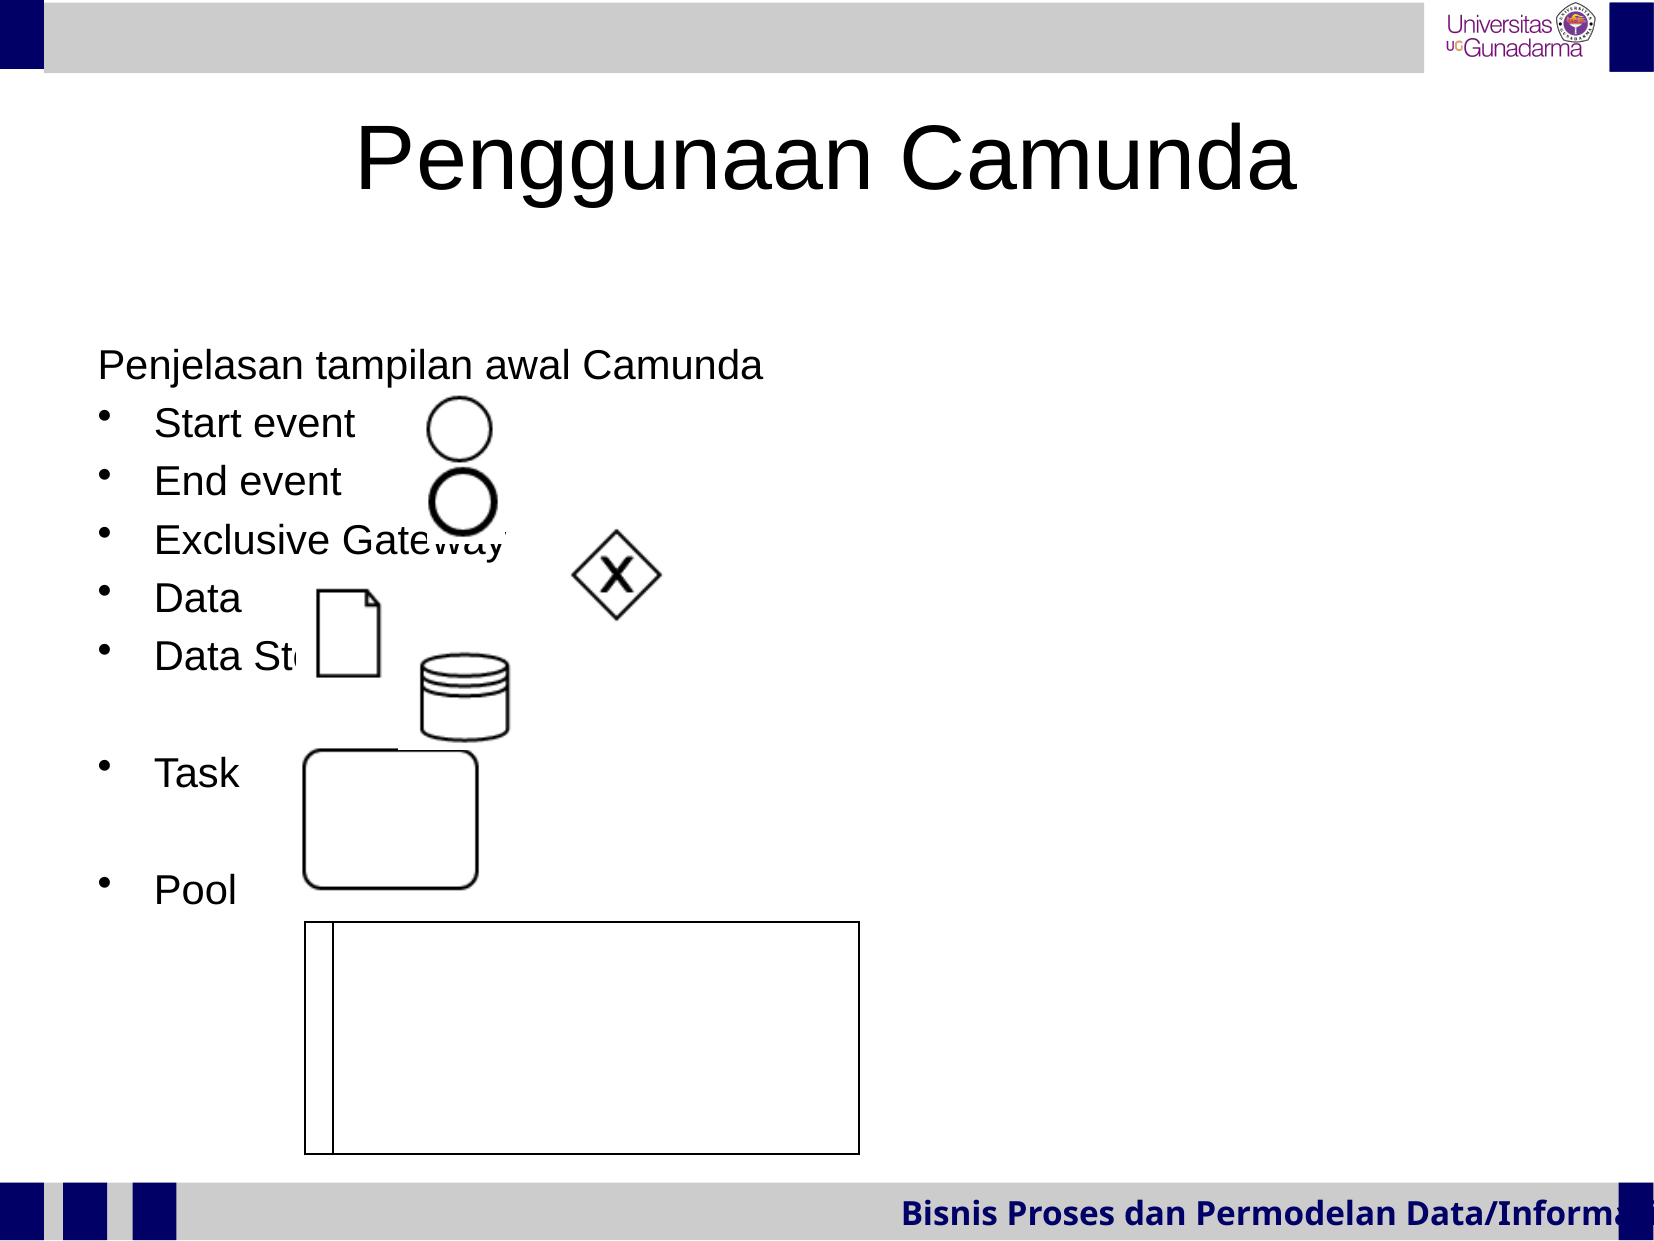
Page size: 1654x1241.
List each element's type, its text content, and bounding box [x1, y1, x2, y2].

list Penjelasan tampilan awal Camunda Start event End event Exclusive Gateway Data Data Store Task Pool [82, 330, 1540, 1117]
picture [298, 914, 869, 1158]
picture [282, 579, 525, 906]
picture [413, 391, 519, 544]
title Penggunaan Camunda [82, 49, 1571, 257]
picture [558, 521, 669, 626]
picture [1437, 2, 1610, 62]
